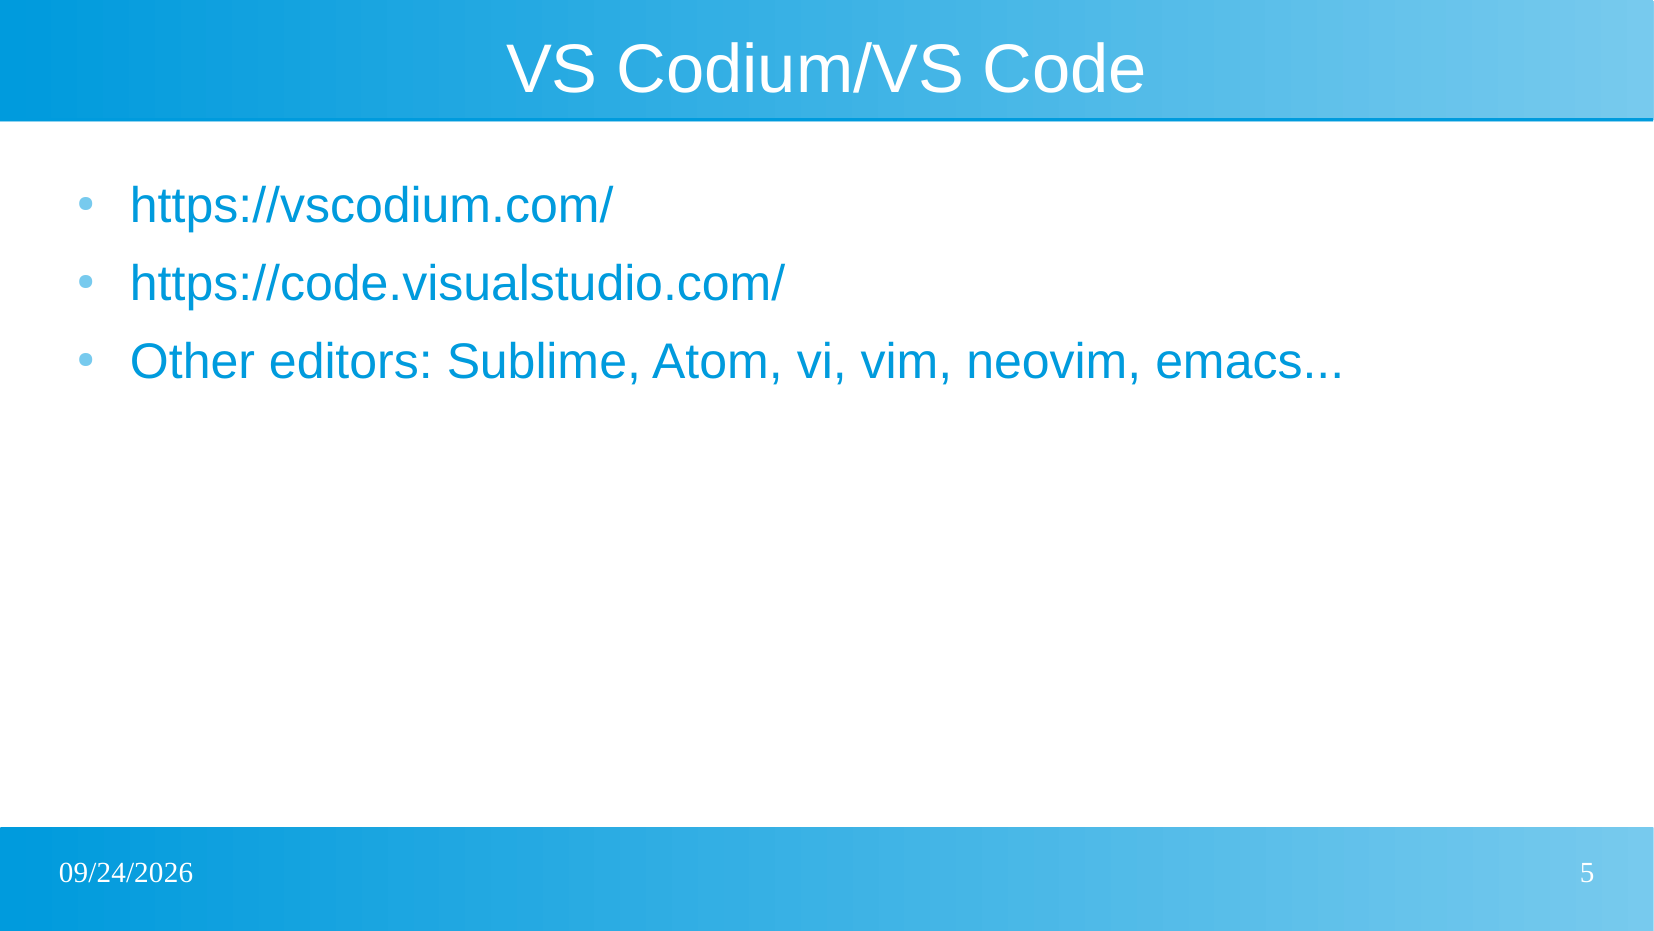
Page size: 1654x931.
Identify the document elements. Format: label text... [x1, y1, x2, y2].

list https://vscodium.com/ https://code.visualstudio.com/ Other editors: Sublime, Atom, vi, vim, neovim, emacs... [59, 177, 1595, 768]
title VS Codium/VS Code [59, 29, 1595, 108]
